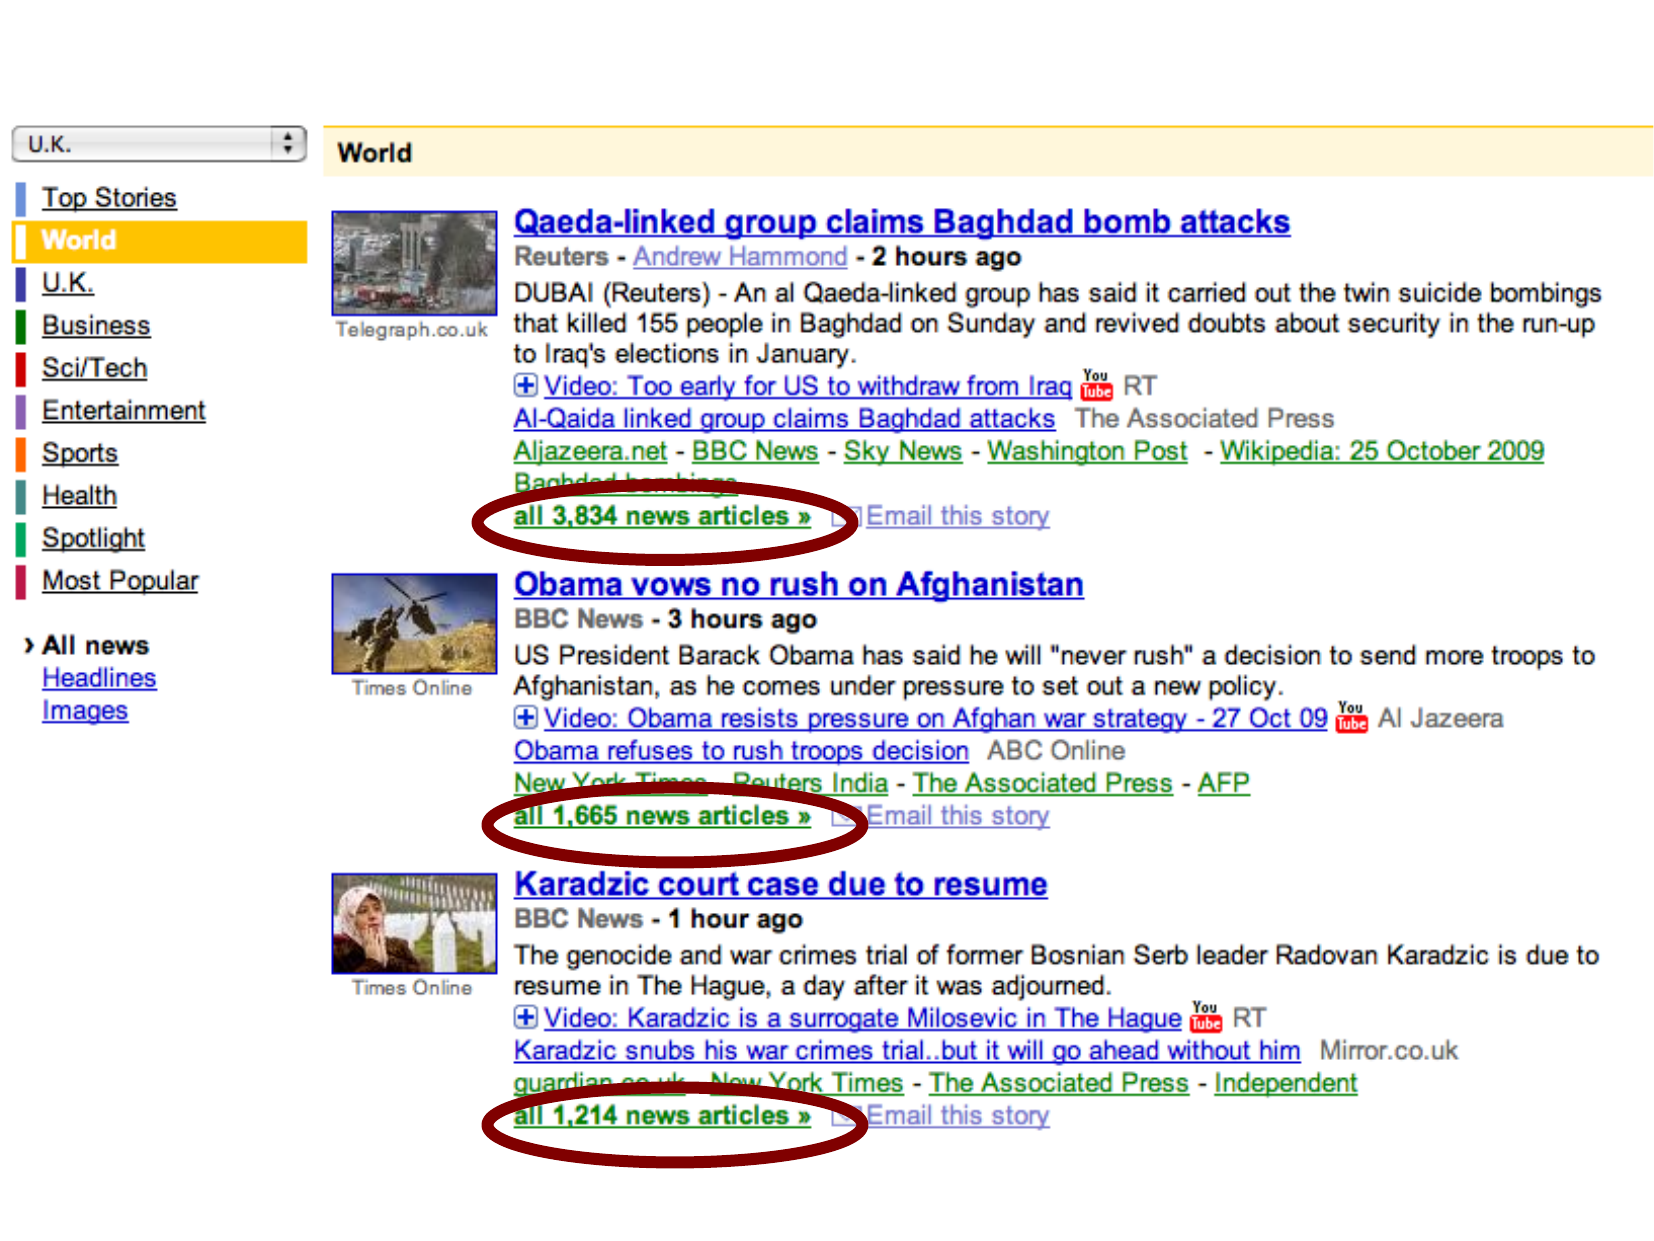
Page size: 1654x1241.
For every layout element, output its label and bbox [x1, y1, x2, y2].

picture [494, 1094, 856, 1145]
picture [0, 112, 1654, 1145]
